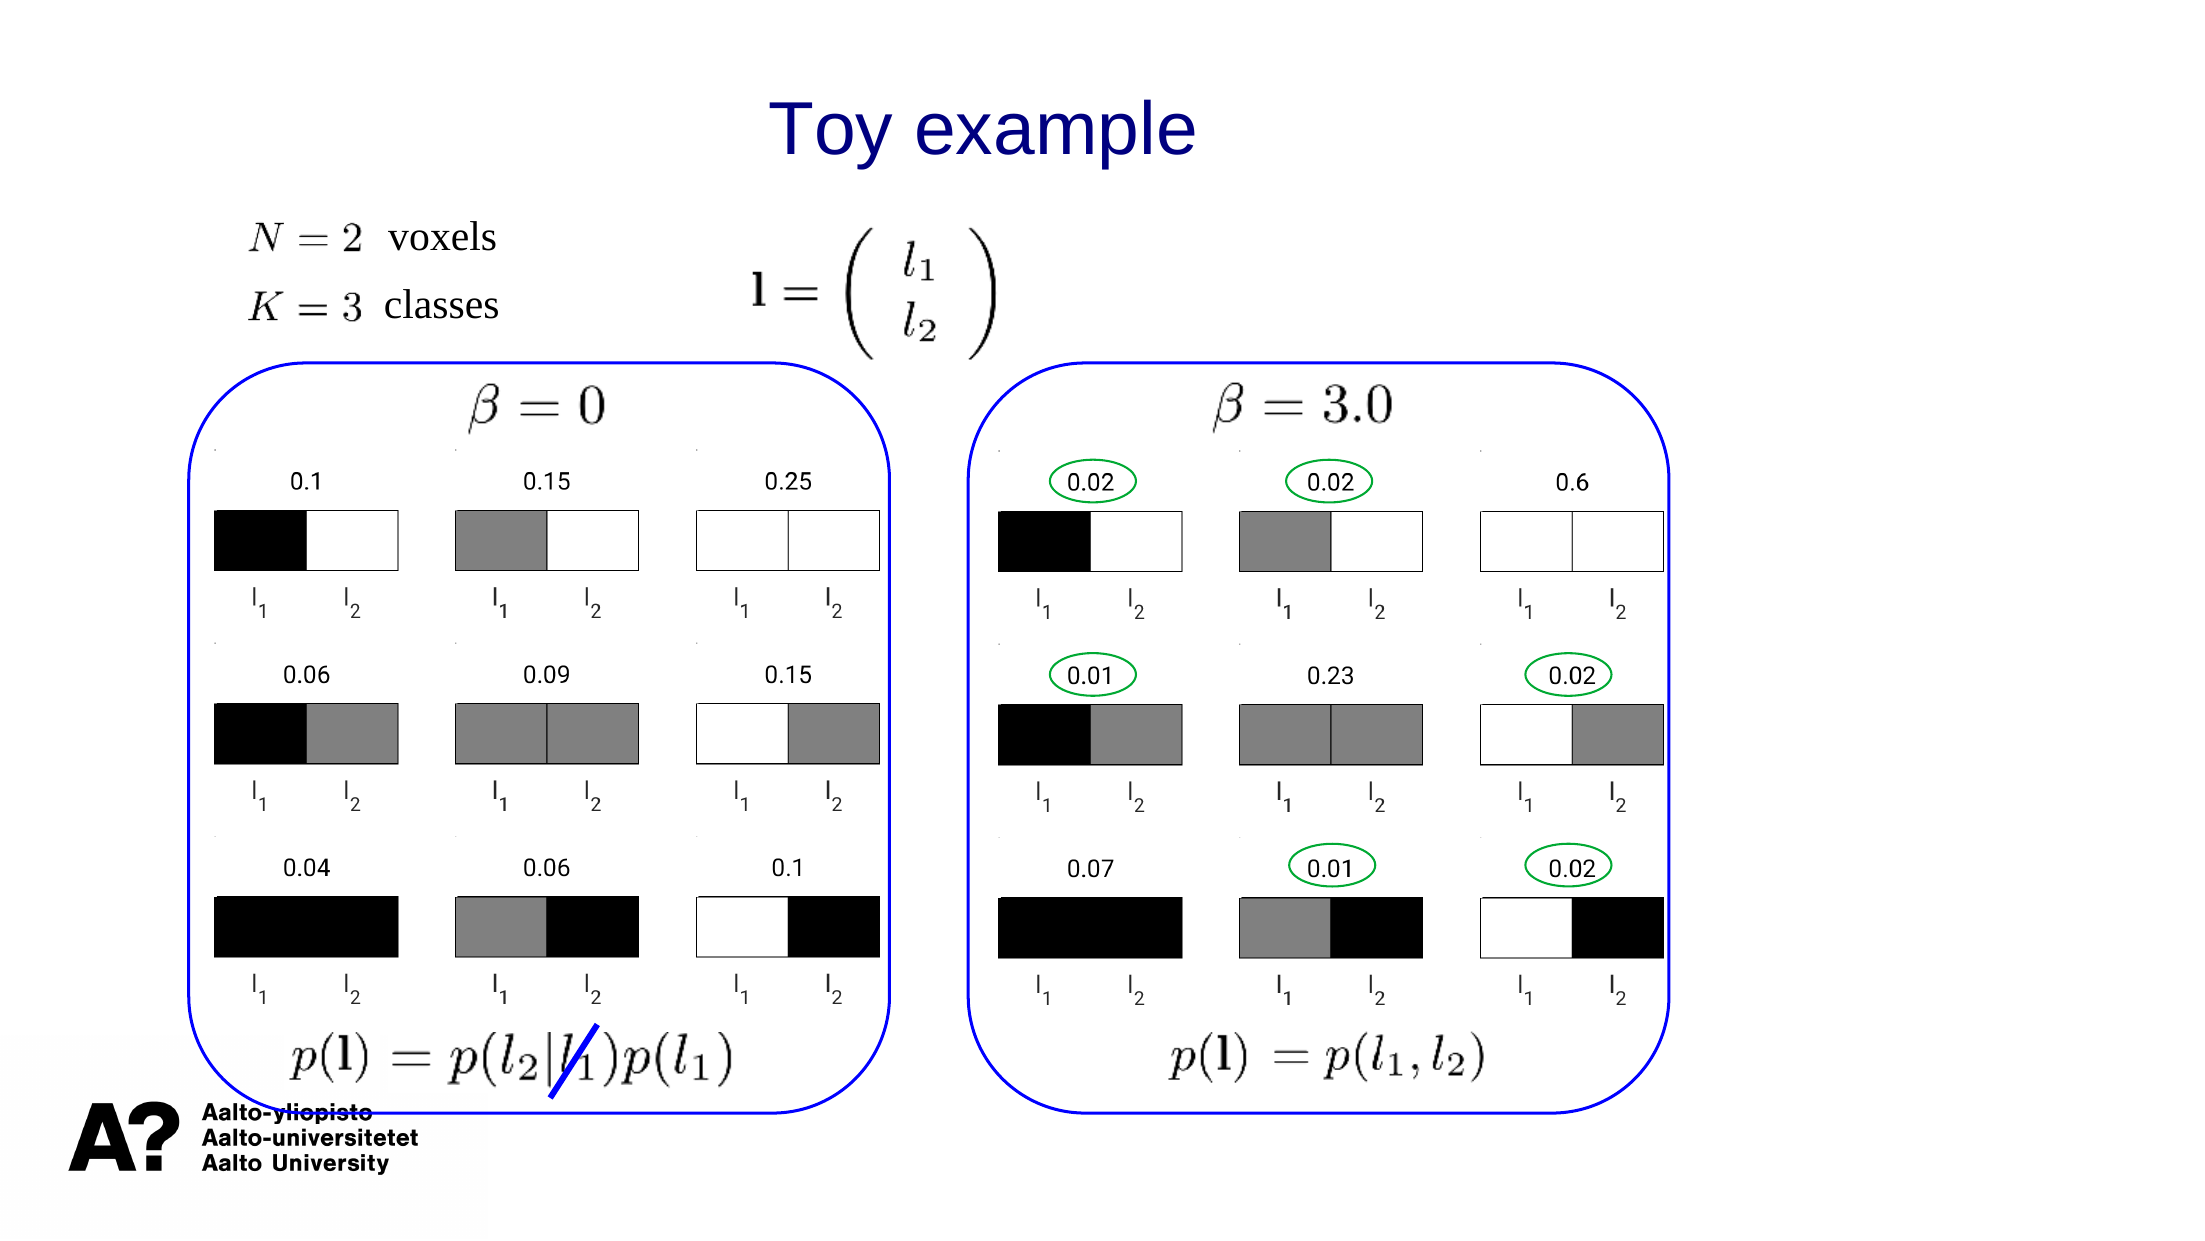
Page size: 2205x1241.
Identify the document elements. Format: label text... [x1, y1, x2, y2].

title Toy example [326, 65, 1640, 179]
picture [739, 224, 1007, 371]
text_box voxels [373, 201, 513, 267]
text_box classes [369, 268, 515, 335]
picture [214, 449, 880, 1004]
picture [198, 1031, 588, 1111]
picture [558, 1032, 739, 1093]
picture [1204, 372, 1409, 446]
picture [0, 1035, 488, 1239]
picture [739, 365, 807, 371]
picture [461, 373, 617, 444]
picture [224, 203, 404, 338]
picture [1262, 1022, 1495, 1094]
picture [1163, 1031, 1259, 1090]
picture [998, 450, 1664, 1005]
